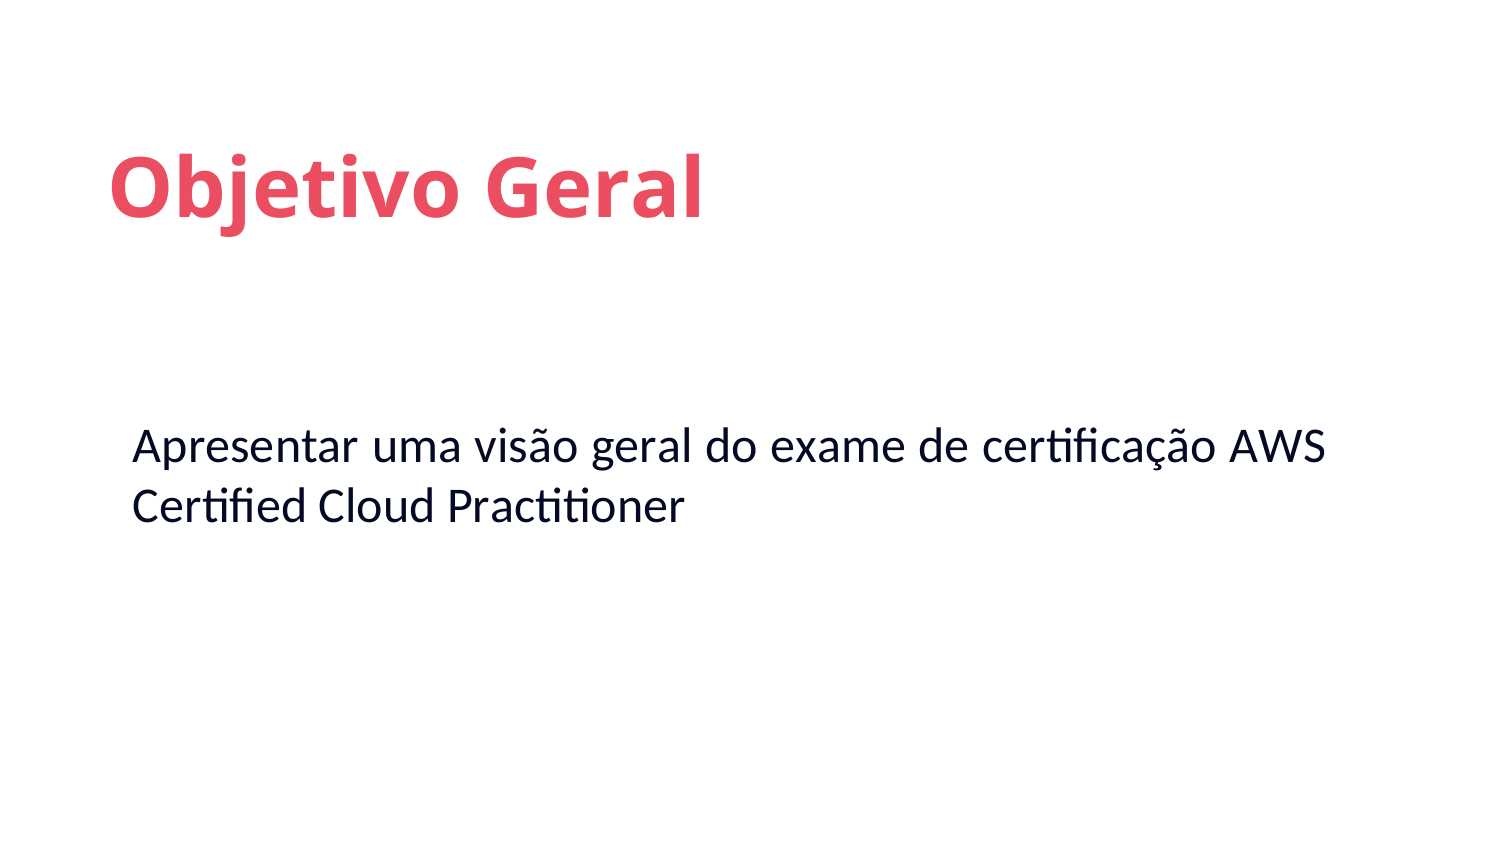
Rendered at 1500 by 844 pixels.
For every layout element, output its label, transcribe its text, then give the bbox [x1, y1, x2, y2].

text_box Objetivo Geral [92, 104, 1408, 243]
text_box Apresentar uma visão geral do exame de certificação AWS Certified Cloud Practitioner [92, 304, 1408, 641]
